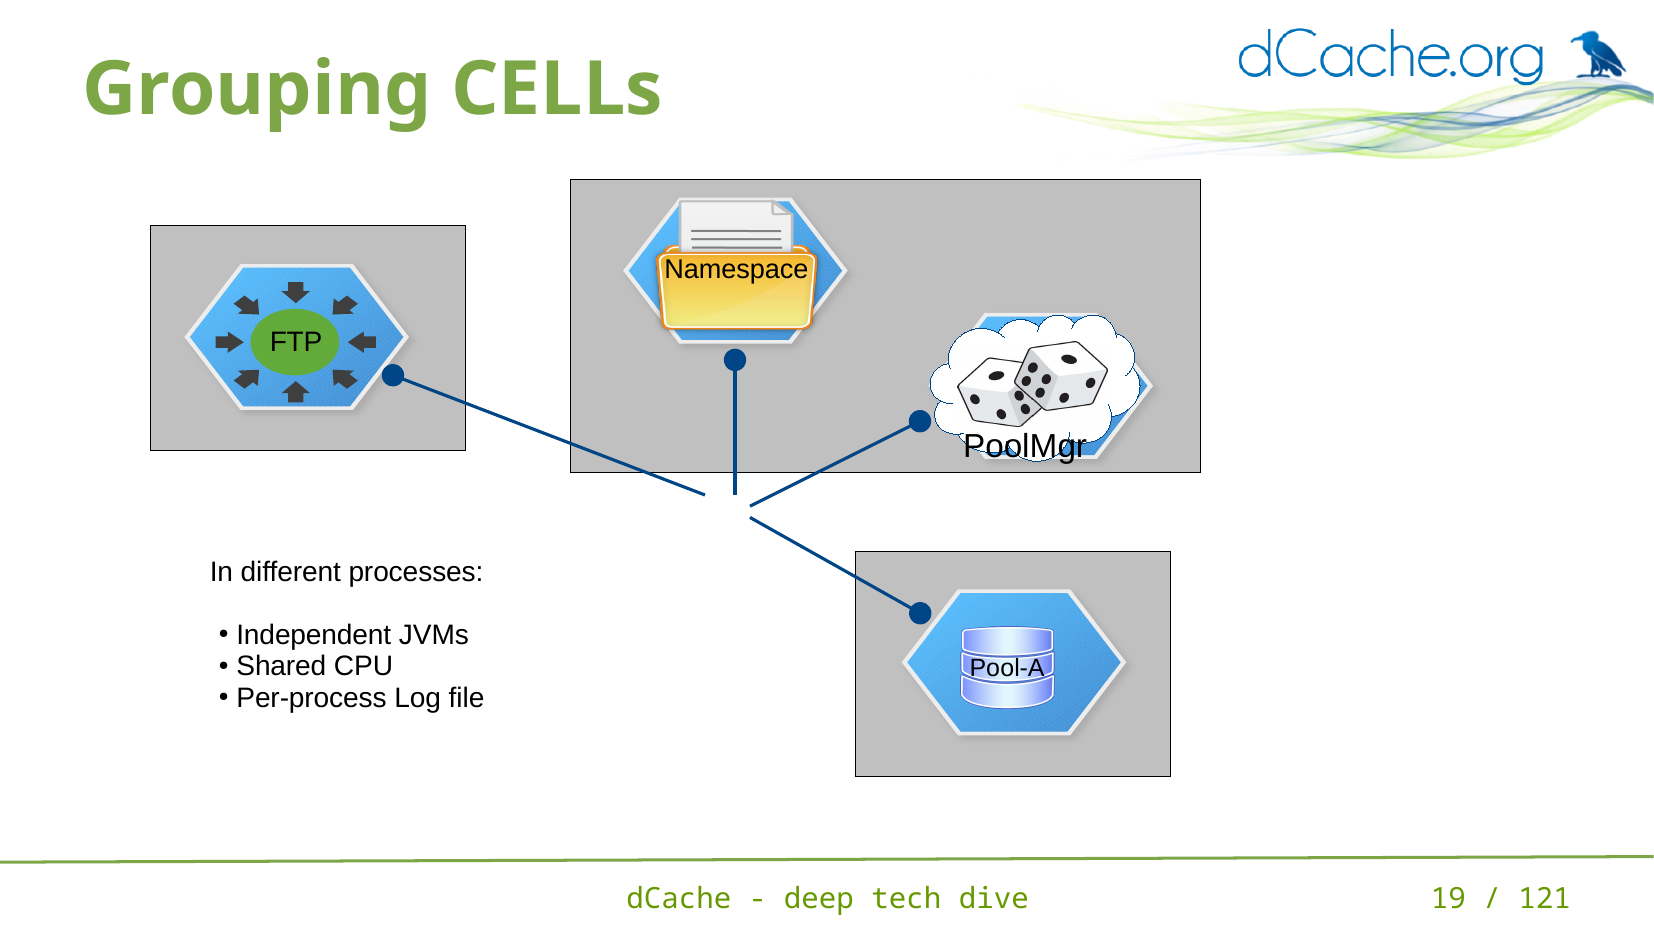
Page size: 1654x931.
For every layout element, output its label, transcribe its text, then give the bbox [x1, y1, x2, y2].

text_box [822, 428, 915, 473]
picture [609, 188, 871, 362]
picture [170, 254, 432, 428]
text_box [570, 179, 1201, 473]
title Grouping CELLs [82, 40, 1605, 131]
picture [956, 16, 1654, 169]
text_box [570, 446, 640, 473]
text_box In different processes: Independent JVMs Shared CPU Per-process Log file [195, 549, 856, 844]
picture [888, 580, 1149, 753]
text_box PoolMgr [948, 419, 1118, 472]
text_box [930, 315, 1141, 433]
text_box [856, 551, 1171, 777]
text_box [150, 225, 466, 451]
picture [915, 303, 1176, 477]
